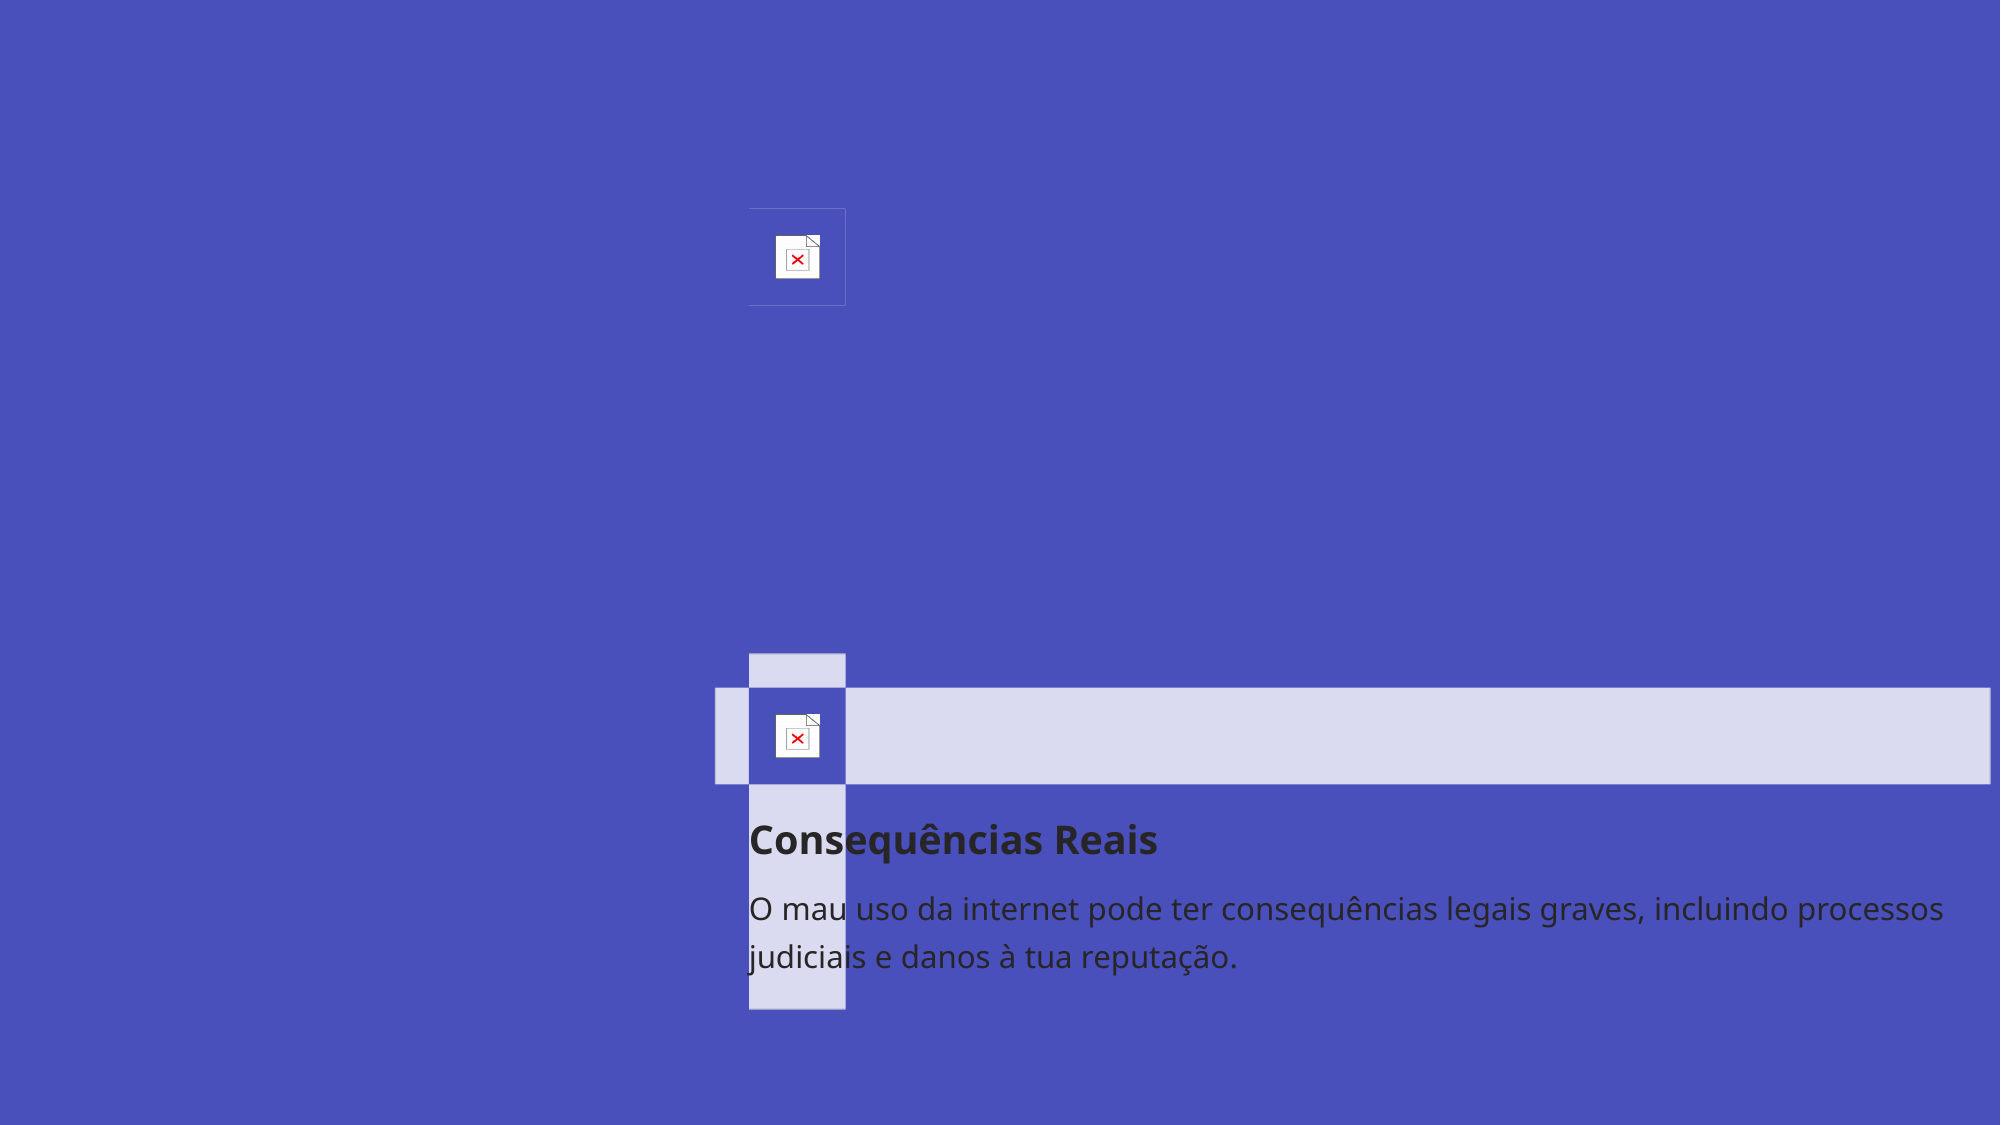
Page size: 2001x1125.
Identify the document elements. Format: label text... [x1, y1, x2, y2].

text_box Consequências Reais [749, 812, 1172, 863]
picture [775, 235, 820, 279]
text_box O mau uso da internet pode ter consequências legais graves, incluindo processos judiciais e danos à tua reputação. [749, 879, 1957, 975]
text_box [0, 0, 2000, 1125]
picture [775, 714, 820, 758]
